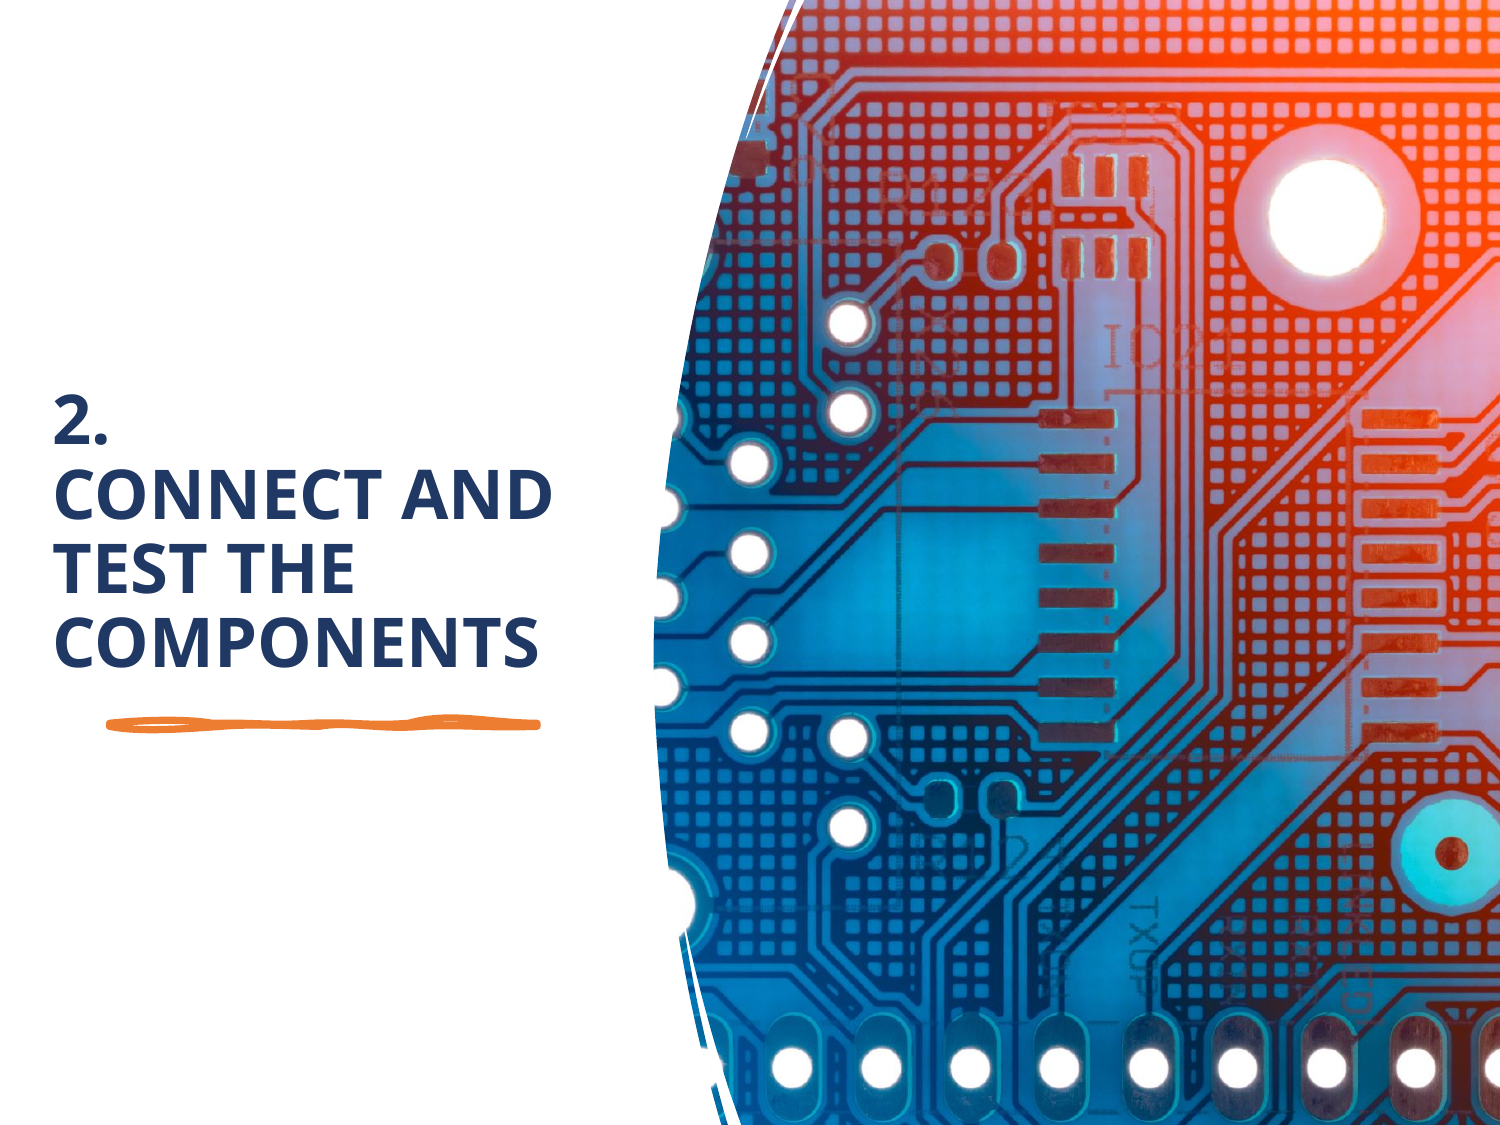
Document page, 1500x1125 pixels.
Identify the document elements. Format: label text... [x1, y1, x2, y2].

title 2. CONNECT AND TEST THE COMPONENTS [37, 104, 638, 690]
text_box [0, 0, 1500, 1125]
